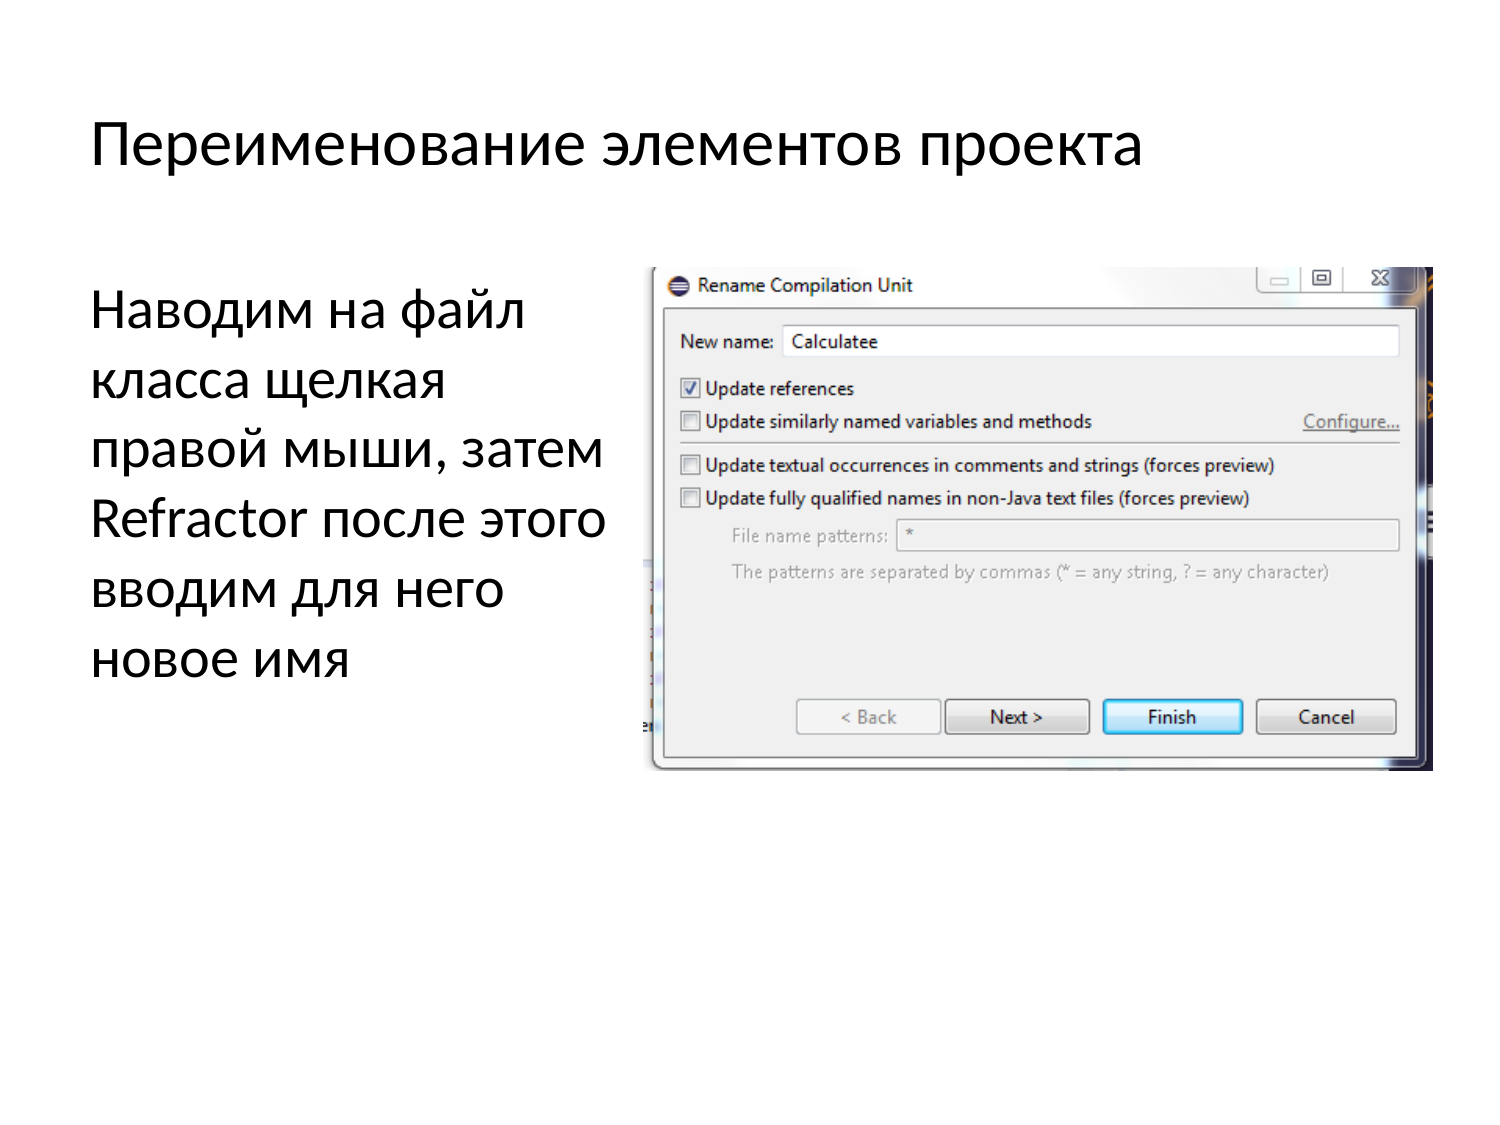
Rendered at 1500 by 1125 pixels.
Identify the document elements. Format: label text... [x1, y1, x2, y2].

list Наводим на файл класса щелкая правой мыши, затем Refractor после этого вводим для него новое имя [75, 262, 644, 1000]
picture [643, 267, 1433, 771]
title Переименование элементов проекта [75, 45, 1425, 233]
